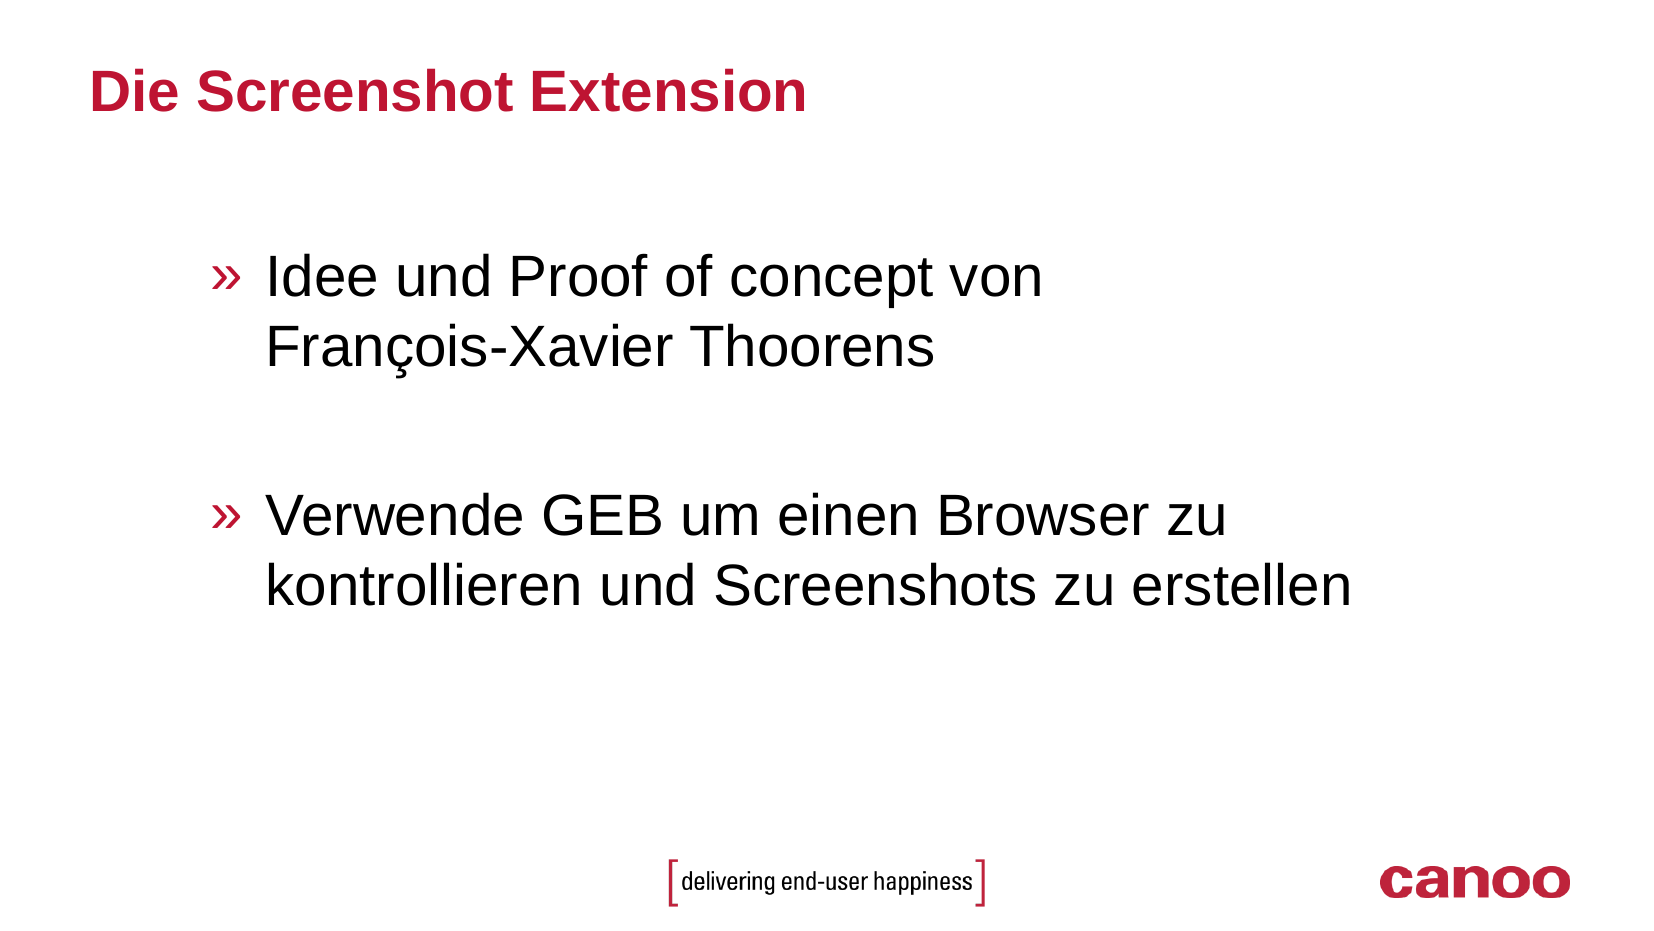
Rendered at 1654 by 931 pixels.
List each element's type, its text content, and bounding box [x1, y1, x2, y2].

picture [1380, 866, 1570, 898]
picture [662, 855, 991, 910]
list Idee und Proof of concept von François-Xavier Thoorens Verwende GEB um einen Browser zu kontrollieren und Screenshots zu erstellen [195, 230, 1486, 756]
title Die Screenshot Extension [75, 45, 1591, 136]
